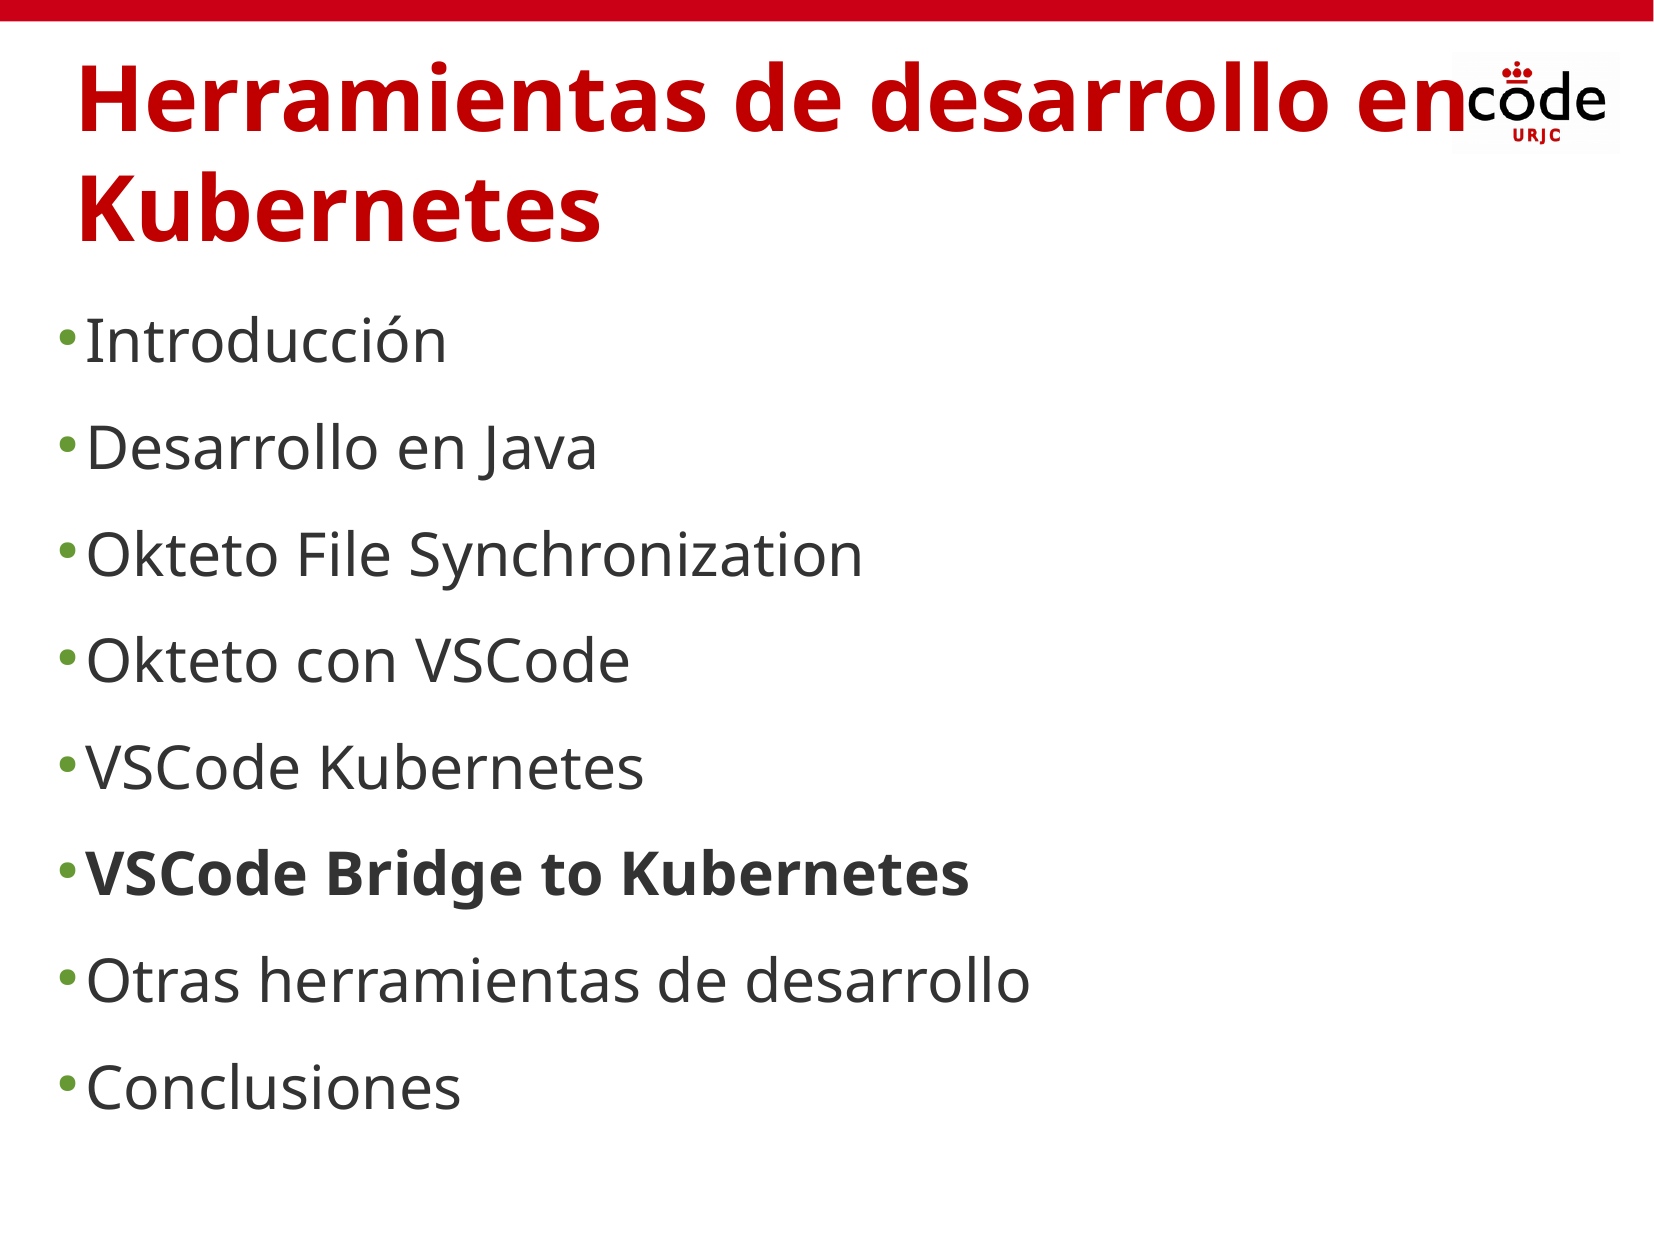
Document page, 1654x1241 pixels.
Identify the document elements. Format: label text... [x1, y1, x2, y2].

title Herramientas de desarrollo en Kubernetes [59, 76, 1635, 224]
picture [1452, 52, 1620, 76]
list Introducción Desarrollo en Java Okteto File Synchronization Okteto con VSCode VSCode Kubernetes VSCode Bridge to Kubernetes Otras herramientas de desarrollo Conclusiones [56, 297, 1583, 1128]
